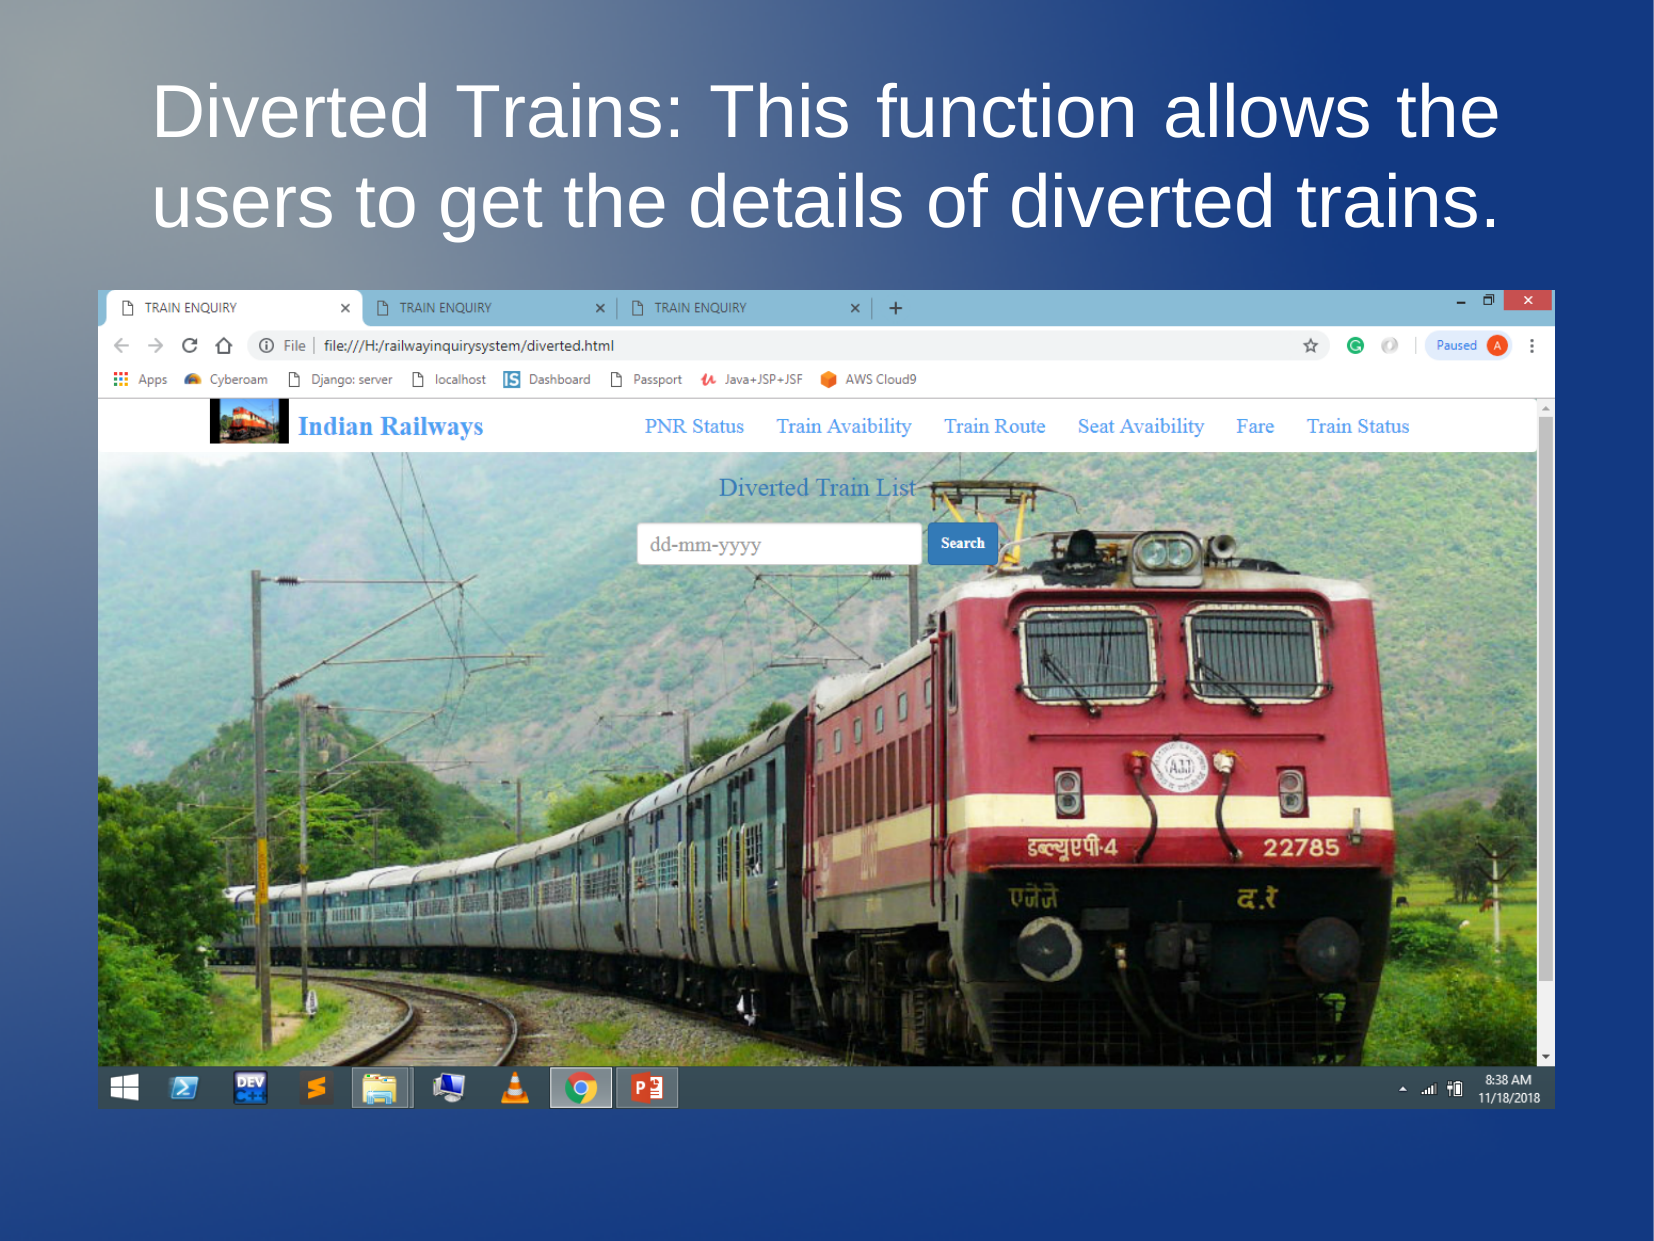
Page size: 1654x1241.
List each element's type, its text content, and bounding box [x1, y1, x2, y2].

picture [98, 290, 1555, 1109]
title Diverted Trains: This function allows the users to get the details of diverted trains. [82, 49, 1571, 257]
